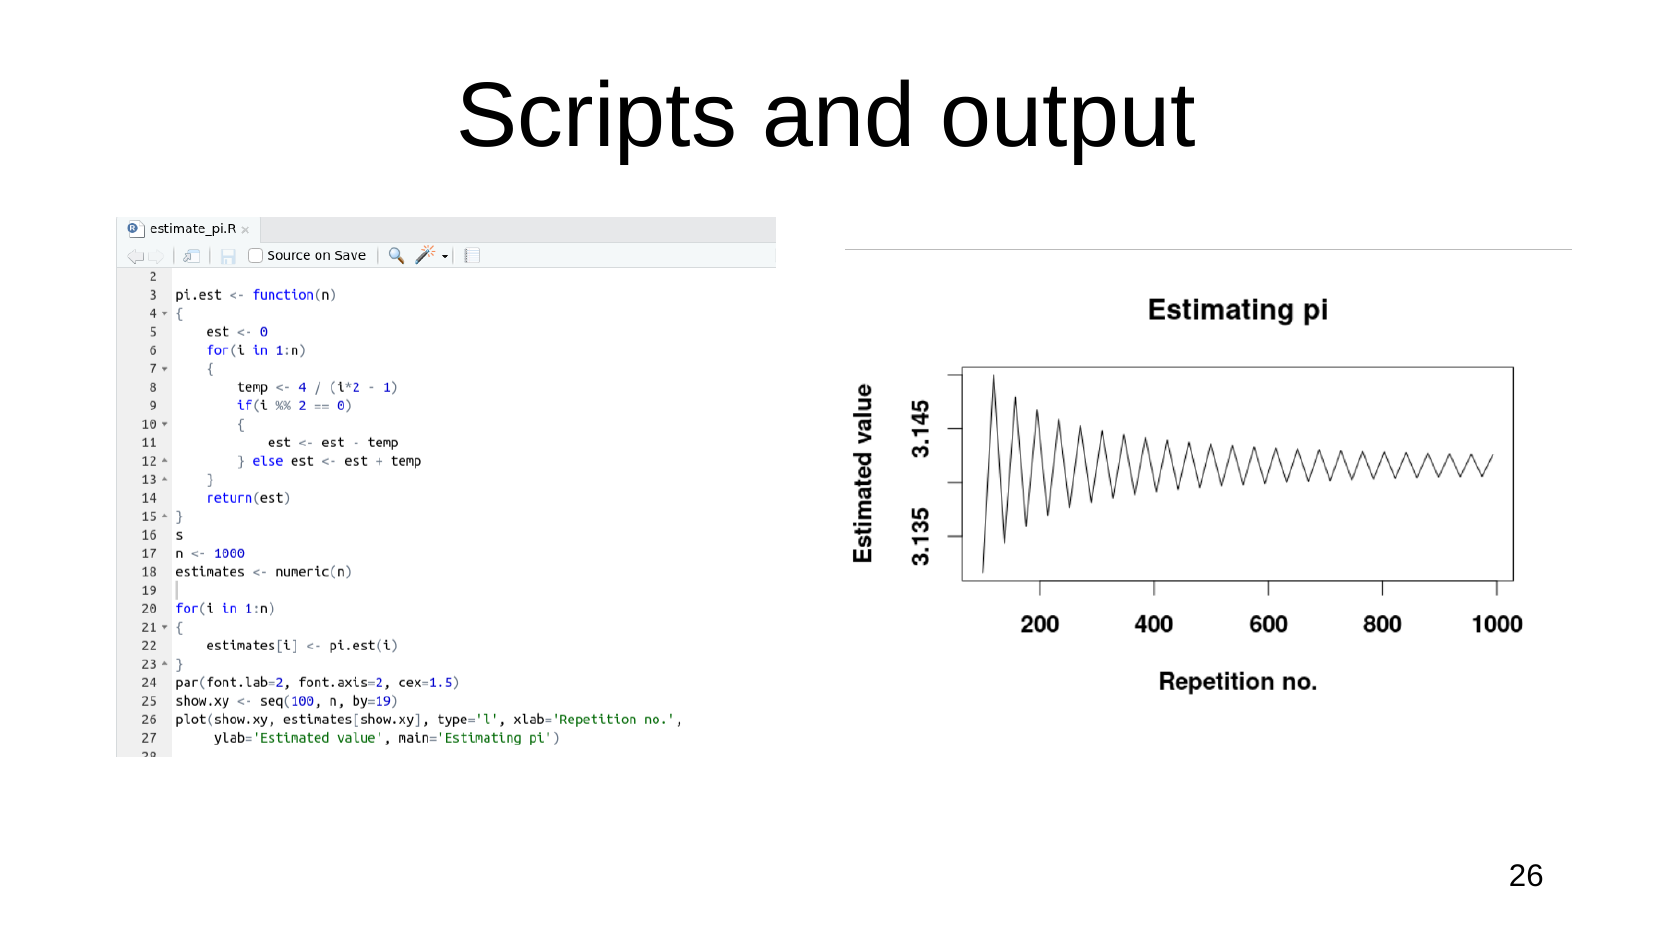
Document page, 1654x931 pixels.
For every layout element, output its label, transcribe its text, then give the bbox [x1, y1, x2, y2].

text_box <nummer> [1494, 850, 1654, 921]
picture [116, 217, 776, 758]
title Scripts and output [82, 37, 1571, 193]
picture [845, 249, 1572, 726]
